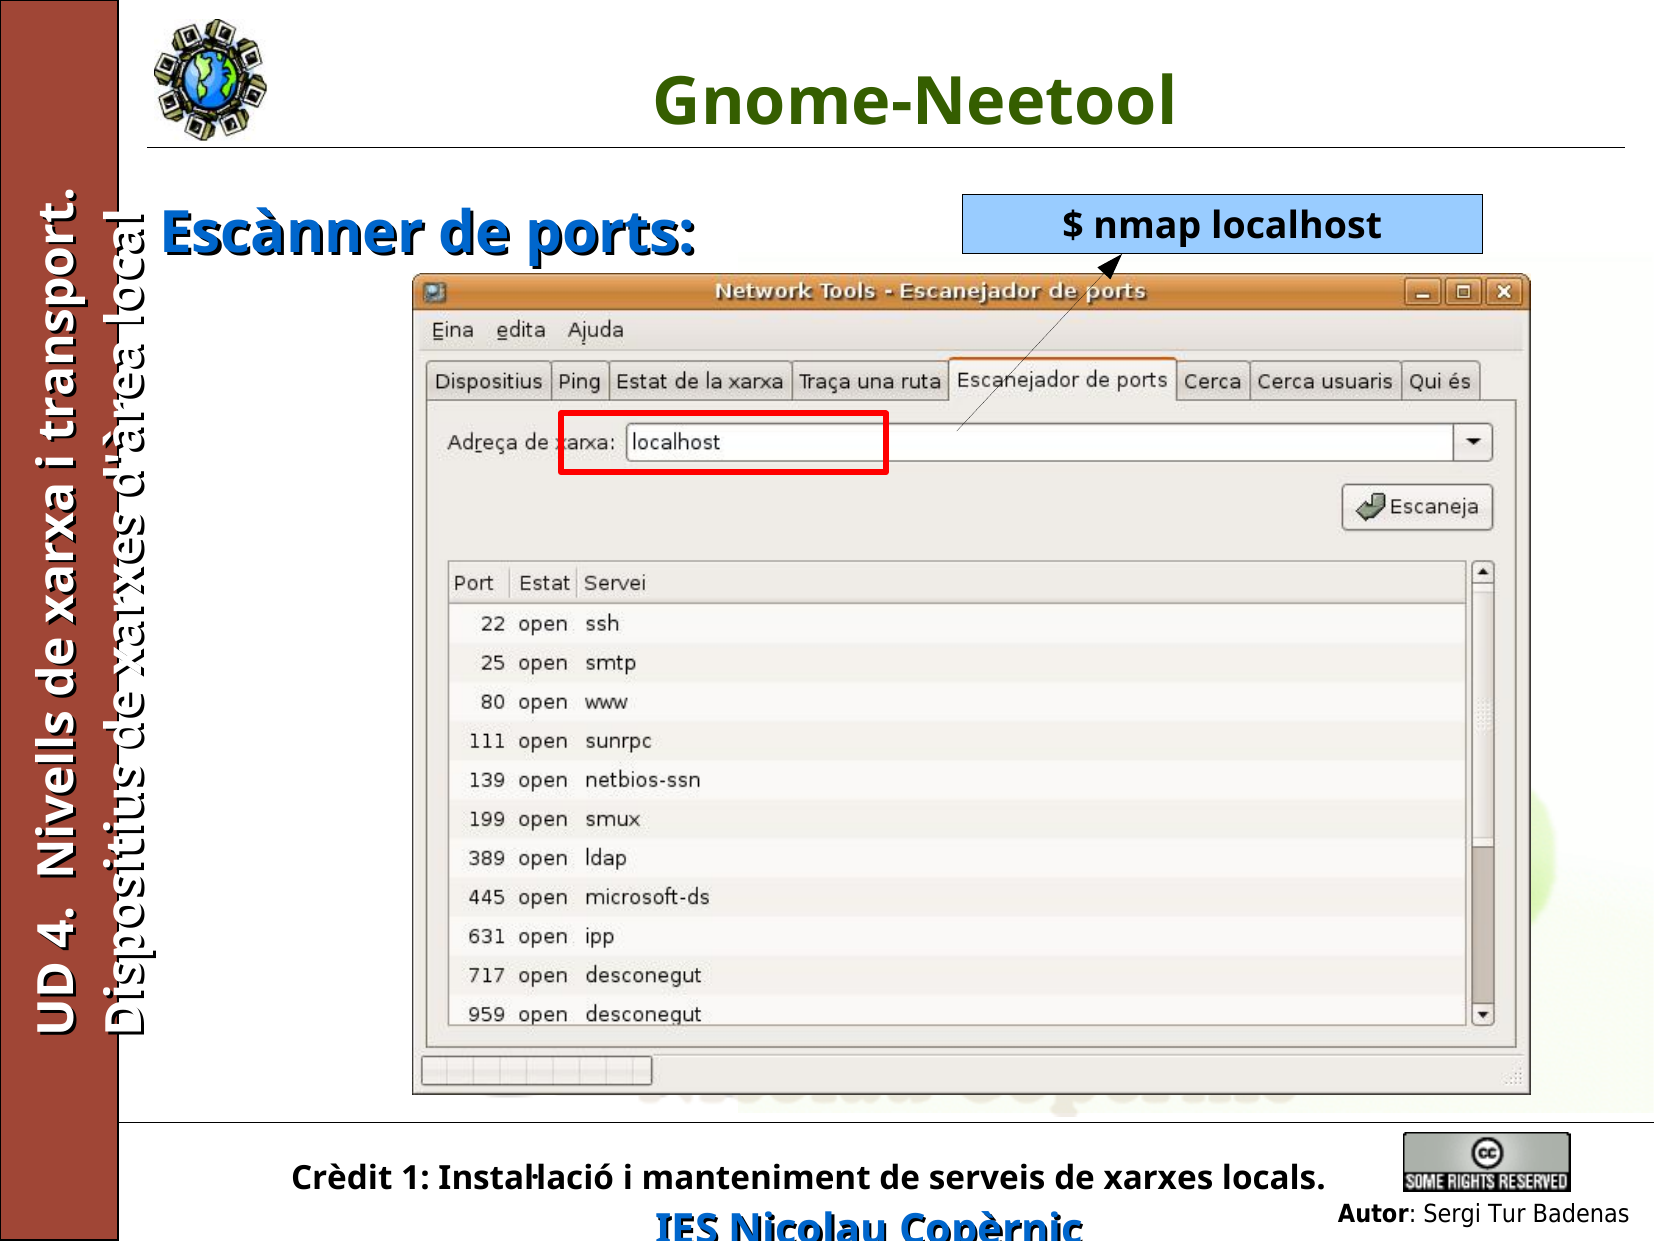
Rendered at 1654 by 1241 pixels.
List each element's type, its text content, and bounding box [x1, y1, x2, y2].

picture [1403, 1132, 1571, 1192]
list Escànner de ports: [141, 189, 1630, 1040]
text_box $ nmap localhost [962, 194, 1483, 254]
picture [154, 19, 268, 142]
title Gnome-Neetool [171, 49, 1654, 148]
picture [412, 252, 1654, 1117]
